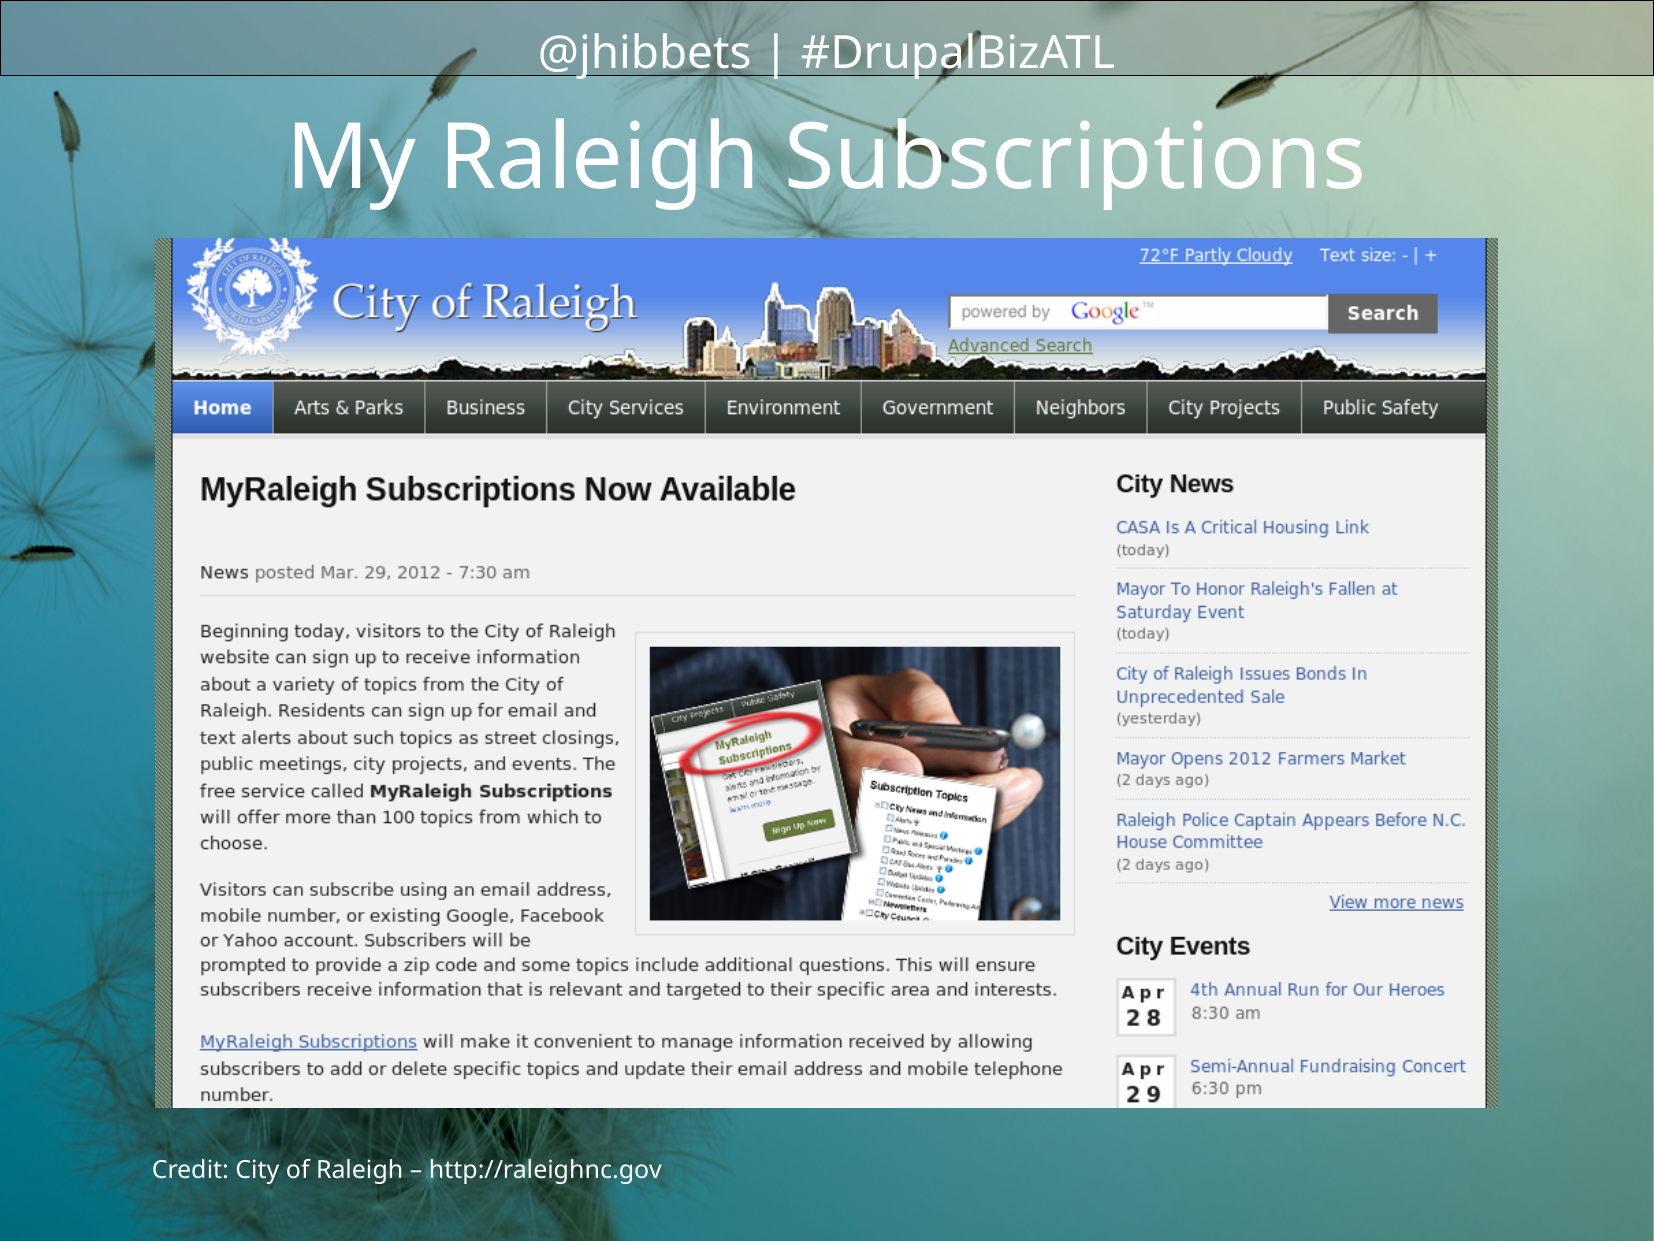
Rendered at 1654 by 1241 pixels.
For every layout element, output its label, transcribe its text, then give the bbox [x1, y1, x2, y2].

title My Raleigh Subscriptions [82, 49, 1571, 257]
text_box Credit: City of Raleigh – http://raleighnc.gov [137, 1144, 690, 1188]
picture [0, 76, 1654, 1241]
